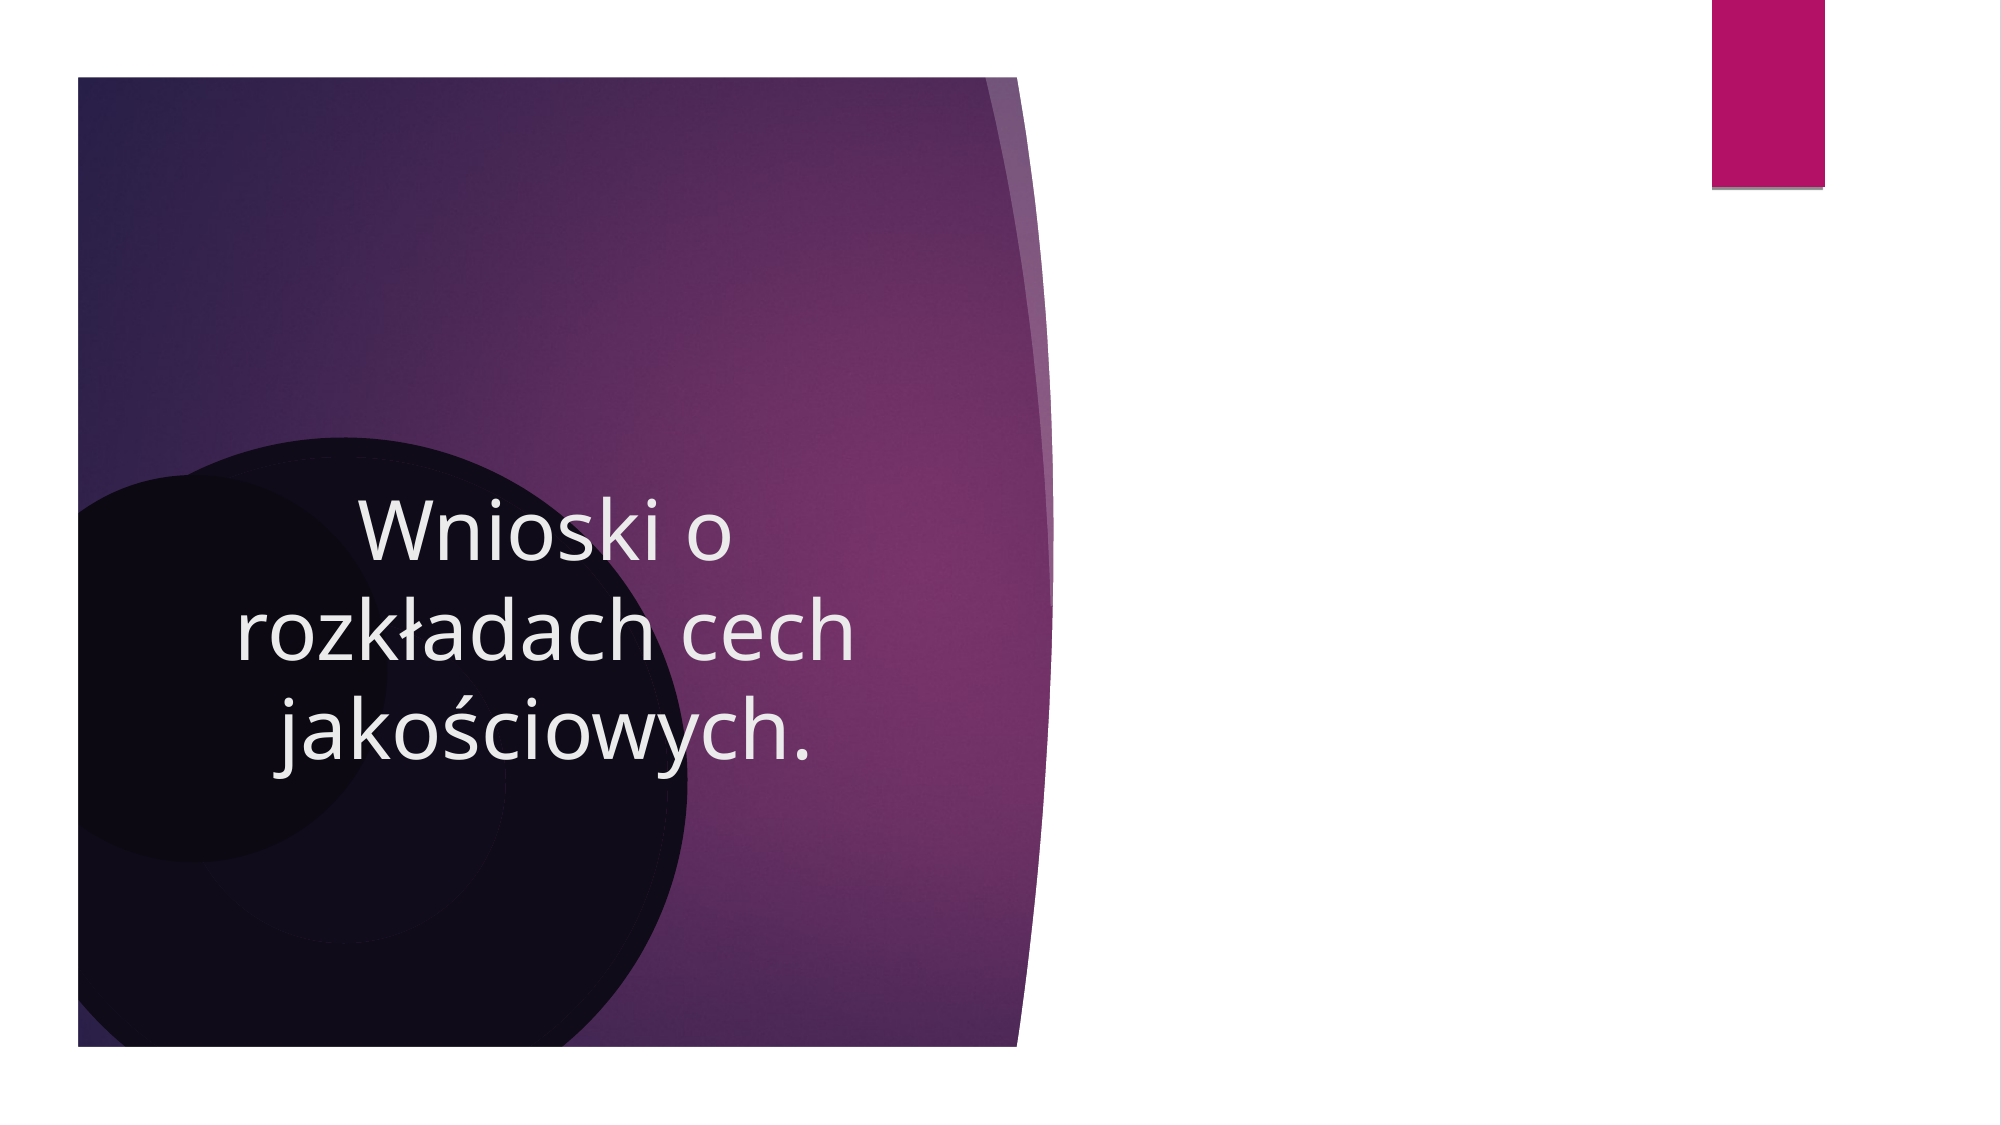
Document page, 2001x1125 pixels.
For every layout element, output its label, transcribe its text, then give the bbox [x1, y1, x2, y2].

title Wnioski o rozkładach cech jakościowych. [189, 439, 904, 814]
